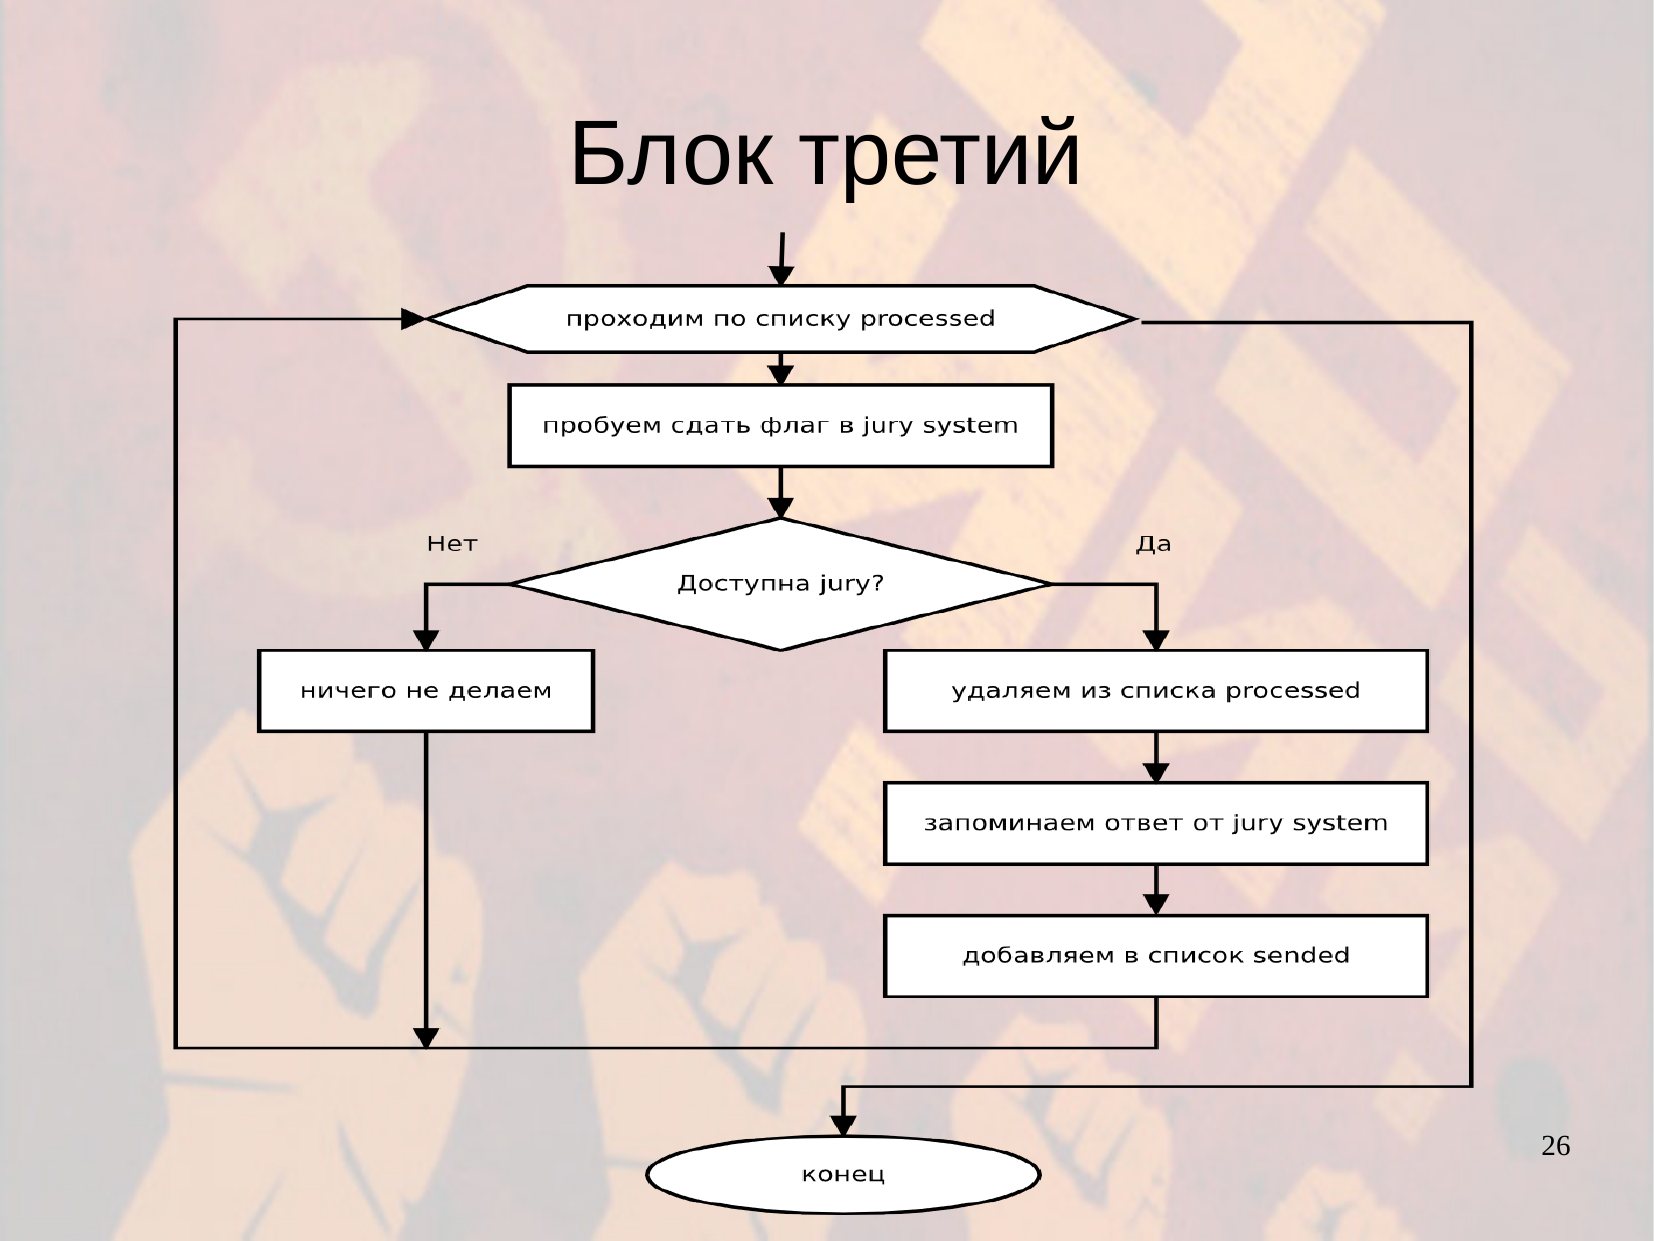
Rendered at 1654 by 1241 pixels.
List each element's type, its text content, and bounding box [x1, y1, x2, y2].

picture [0, 0, 1654, 1241]
title Блок третий [82, 49, 1571, 257]
